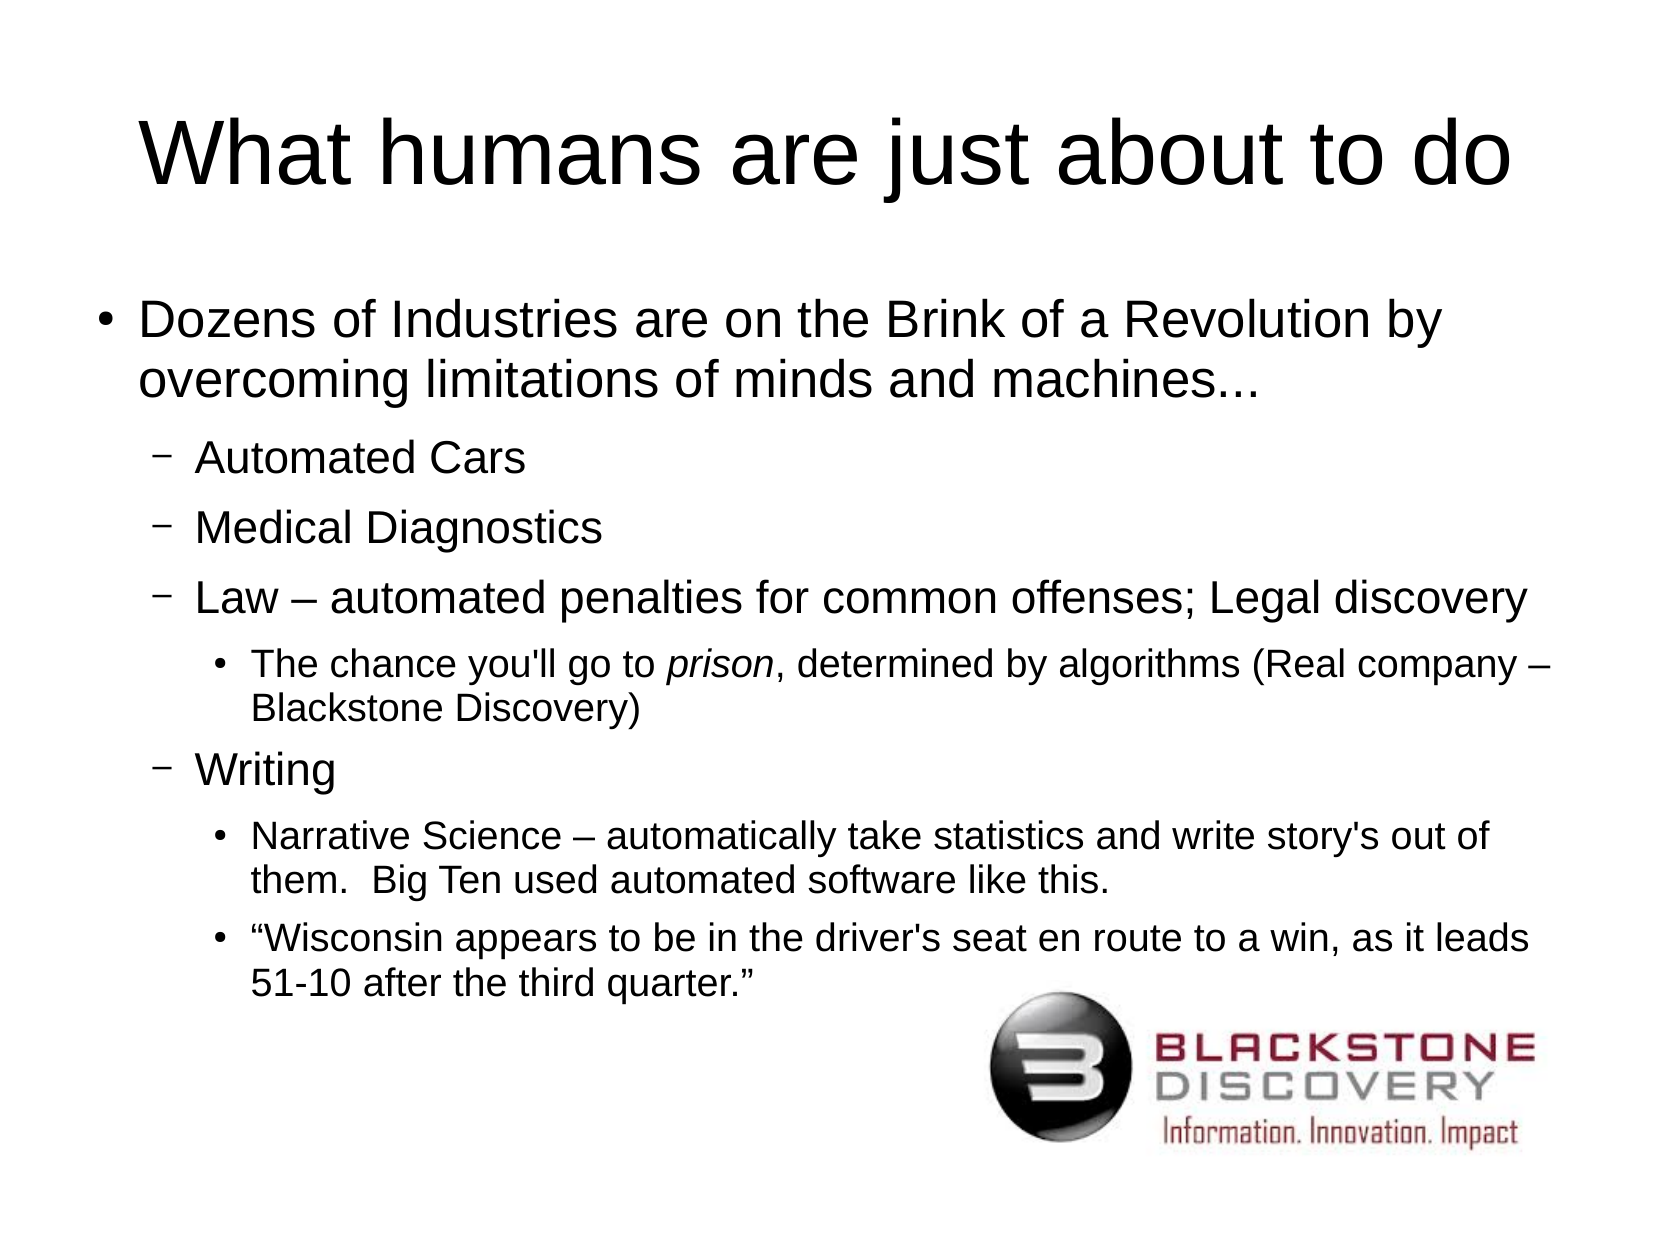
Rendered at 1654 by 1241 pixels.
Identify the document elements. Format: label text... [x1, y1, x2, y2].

list Dozens of Industries are on the Brink of a Revolution by overcoming limitations of minds and machines... Automated Cars Medical Diagnostics Law – automated penalties for common offenses; Legal discovery The chance you'll go to prison, determined by algorithms (Real company – Blackstone Discovery) Writing Narrative Science – automatically take statistics and write story's out of them. Big Ten used automated software like this. “Wisconsin appears to be in the driver's seat en route to a win, as it leads 51-10 after the third quarter.” [82, 290, 1571, 1010]
picture [972, 980, 1571, 1186]
title What humans are just about to do [82, 49, 1571, 257]
